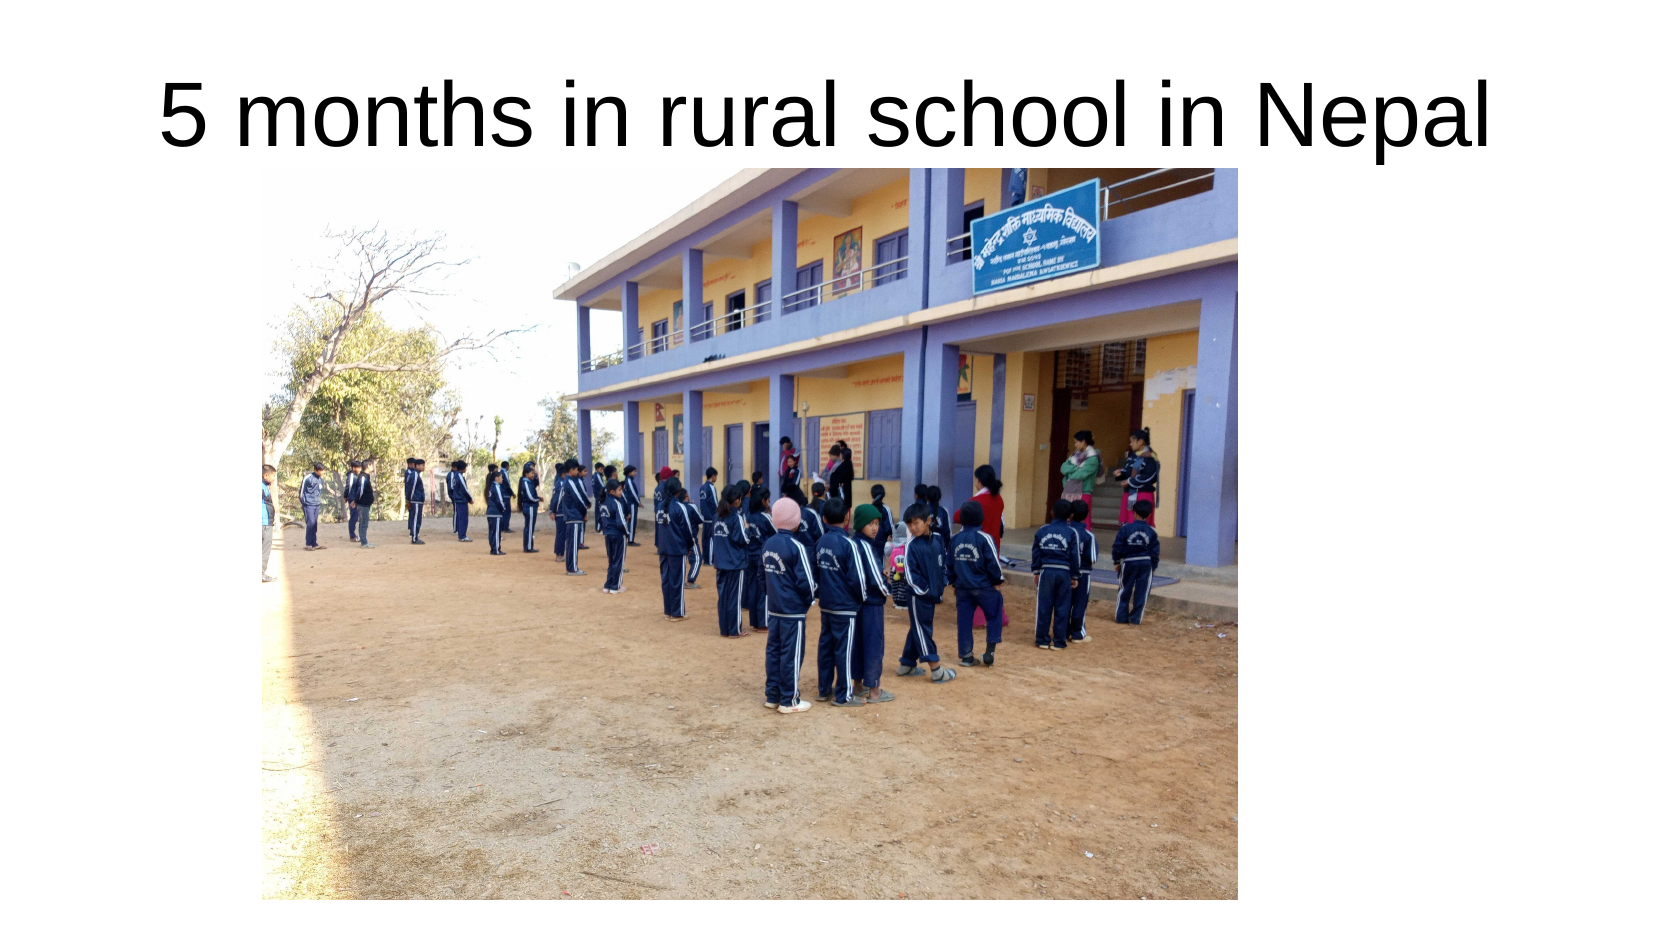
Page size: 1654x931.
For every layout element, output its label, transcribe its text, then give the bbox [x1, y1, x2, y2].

title 5 months in rural school in Nepal [82, 37, 1571, 193]
picture [262, 168, 1238, 901]
